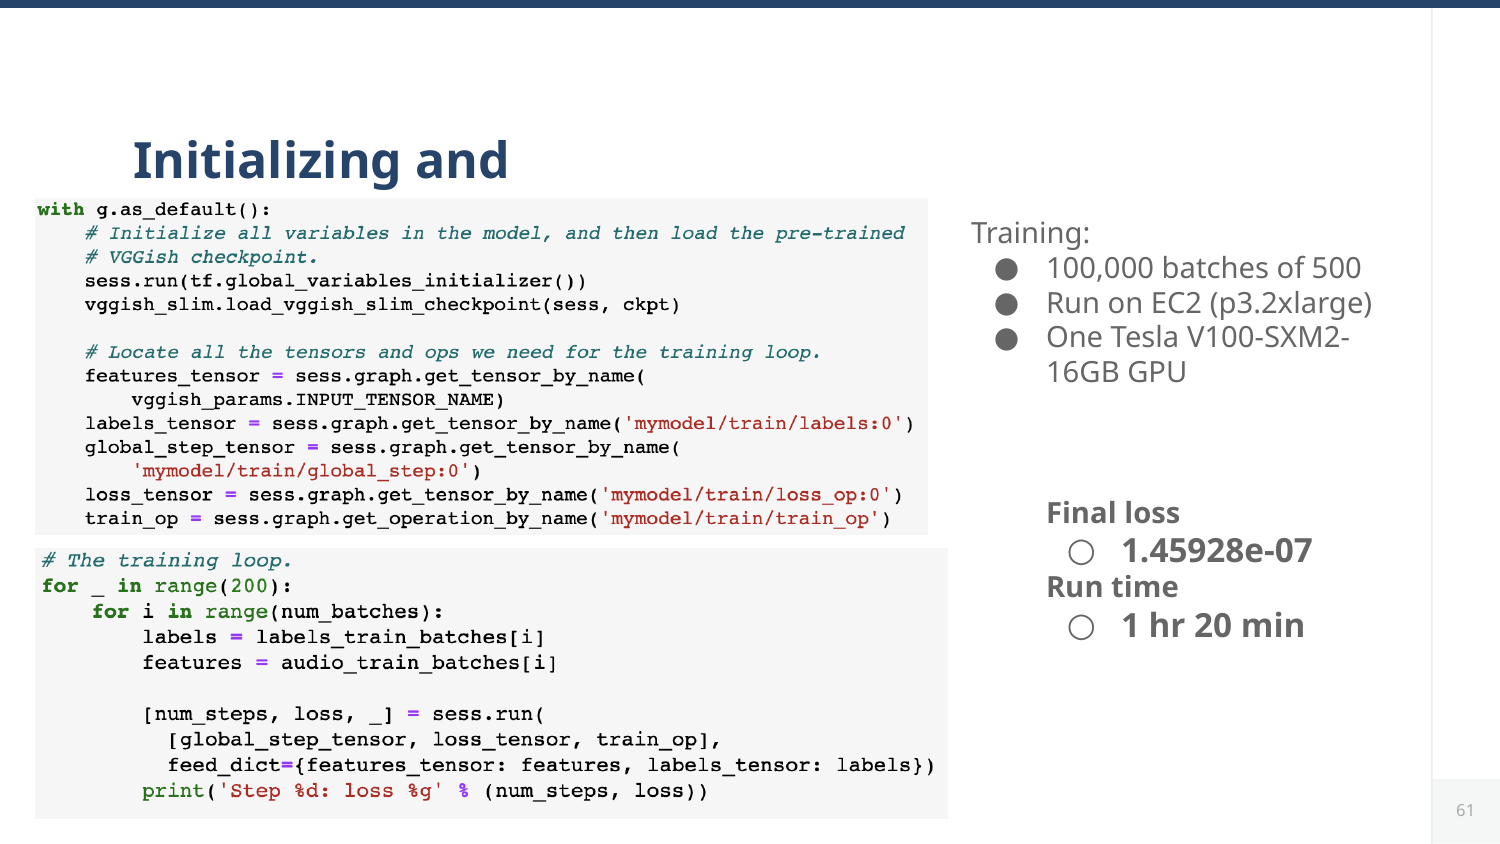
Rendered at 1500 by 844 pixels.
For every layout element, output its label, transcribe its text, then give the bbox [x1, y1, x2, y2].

title Initializing and training [118, 113, 667, 198]
subtitle Training: 100,000 batches of 500 Run on EC2 (p3.2xlarge) One Tesla V100-SXM2-16GB GPU [956, 198, 1412, 443]
slide_number <number> [1400, 779, 1491, 844]
subtitle Final loss 1.45928e-07 Run time 1 hr 20 min [956, 443, 1412, 780]
picture [35, 198, 928, 535]
picture [35, 548, 948, 819]
